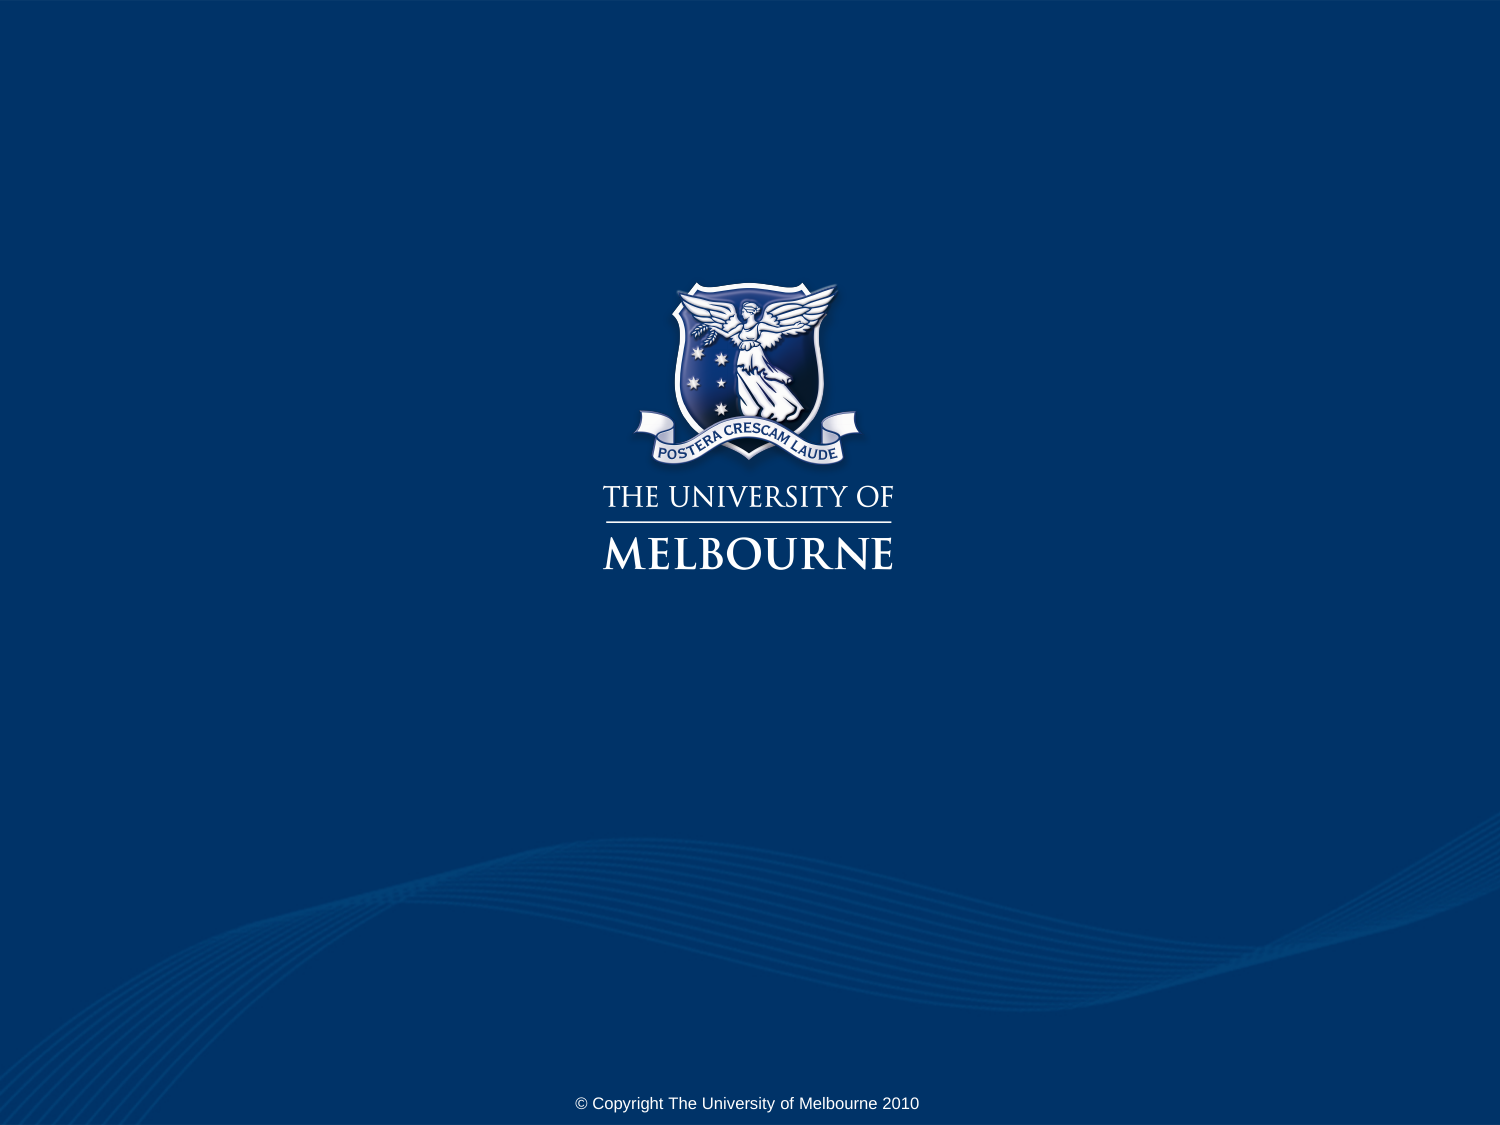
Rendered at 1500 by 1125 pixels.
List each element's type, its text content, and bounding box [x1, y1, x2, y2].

text_box © Copyright The University of Melbourne 2010 [0, 1084, 1500, 1125]
picture [0, 0, 1500, 1084]
